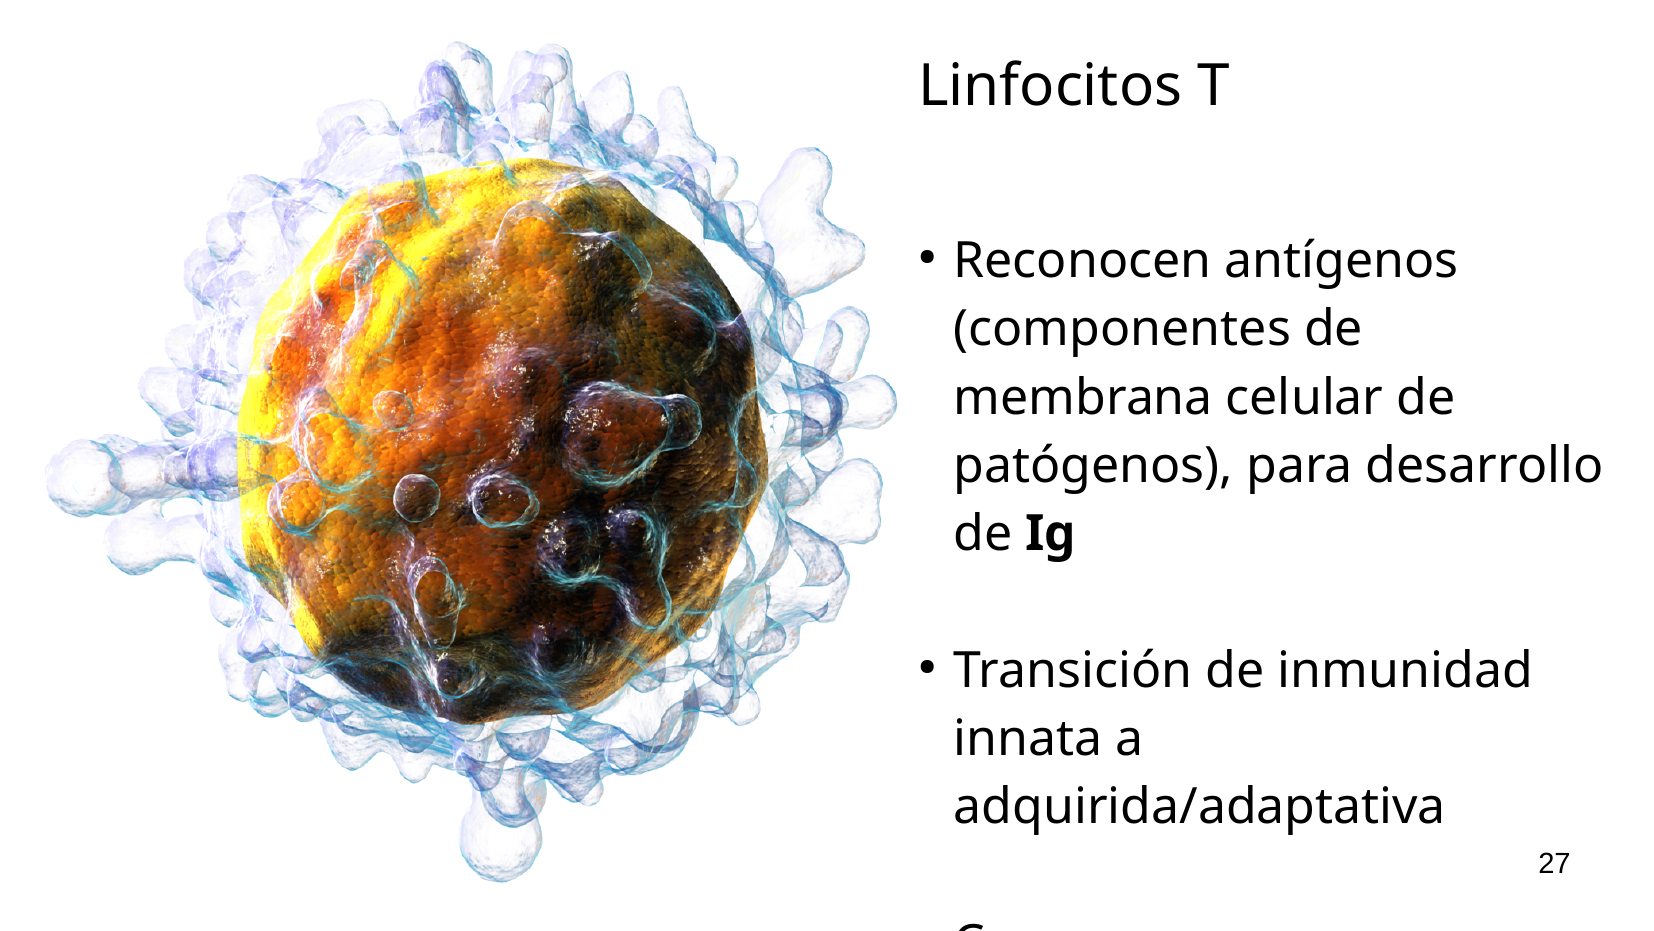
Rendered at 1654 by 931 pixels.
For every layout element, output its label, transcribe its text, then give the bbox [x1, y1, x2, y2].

picture [23, 8, 969, 916]
text_box Linfocitos T Reconocen antígenos (componentes de membrana celular de patógenos), para desarrollo de Ig Transición de inmunidad innata a adquirida/adaptativa Comunes en sangre Núcleo grande y redondo Se originan en el Timo (sólo maduración) [903, 35, 1642, 926]
